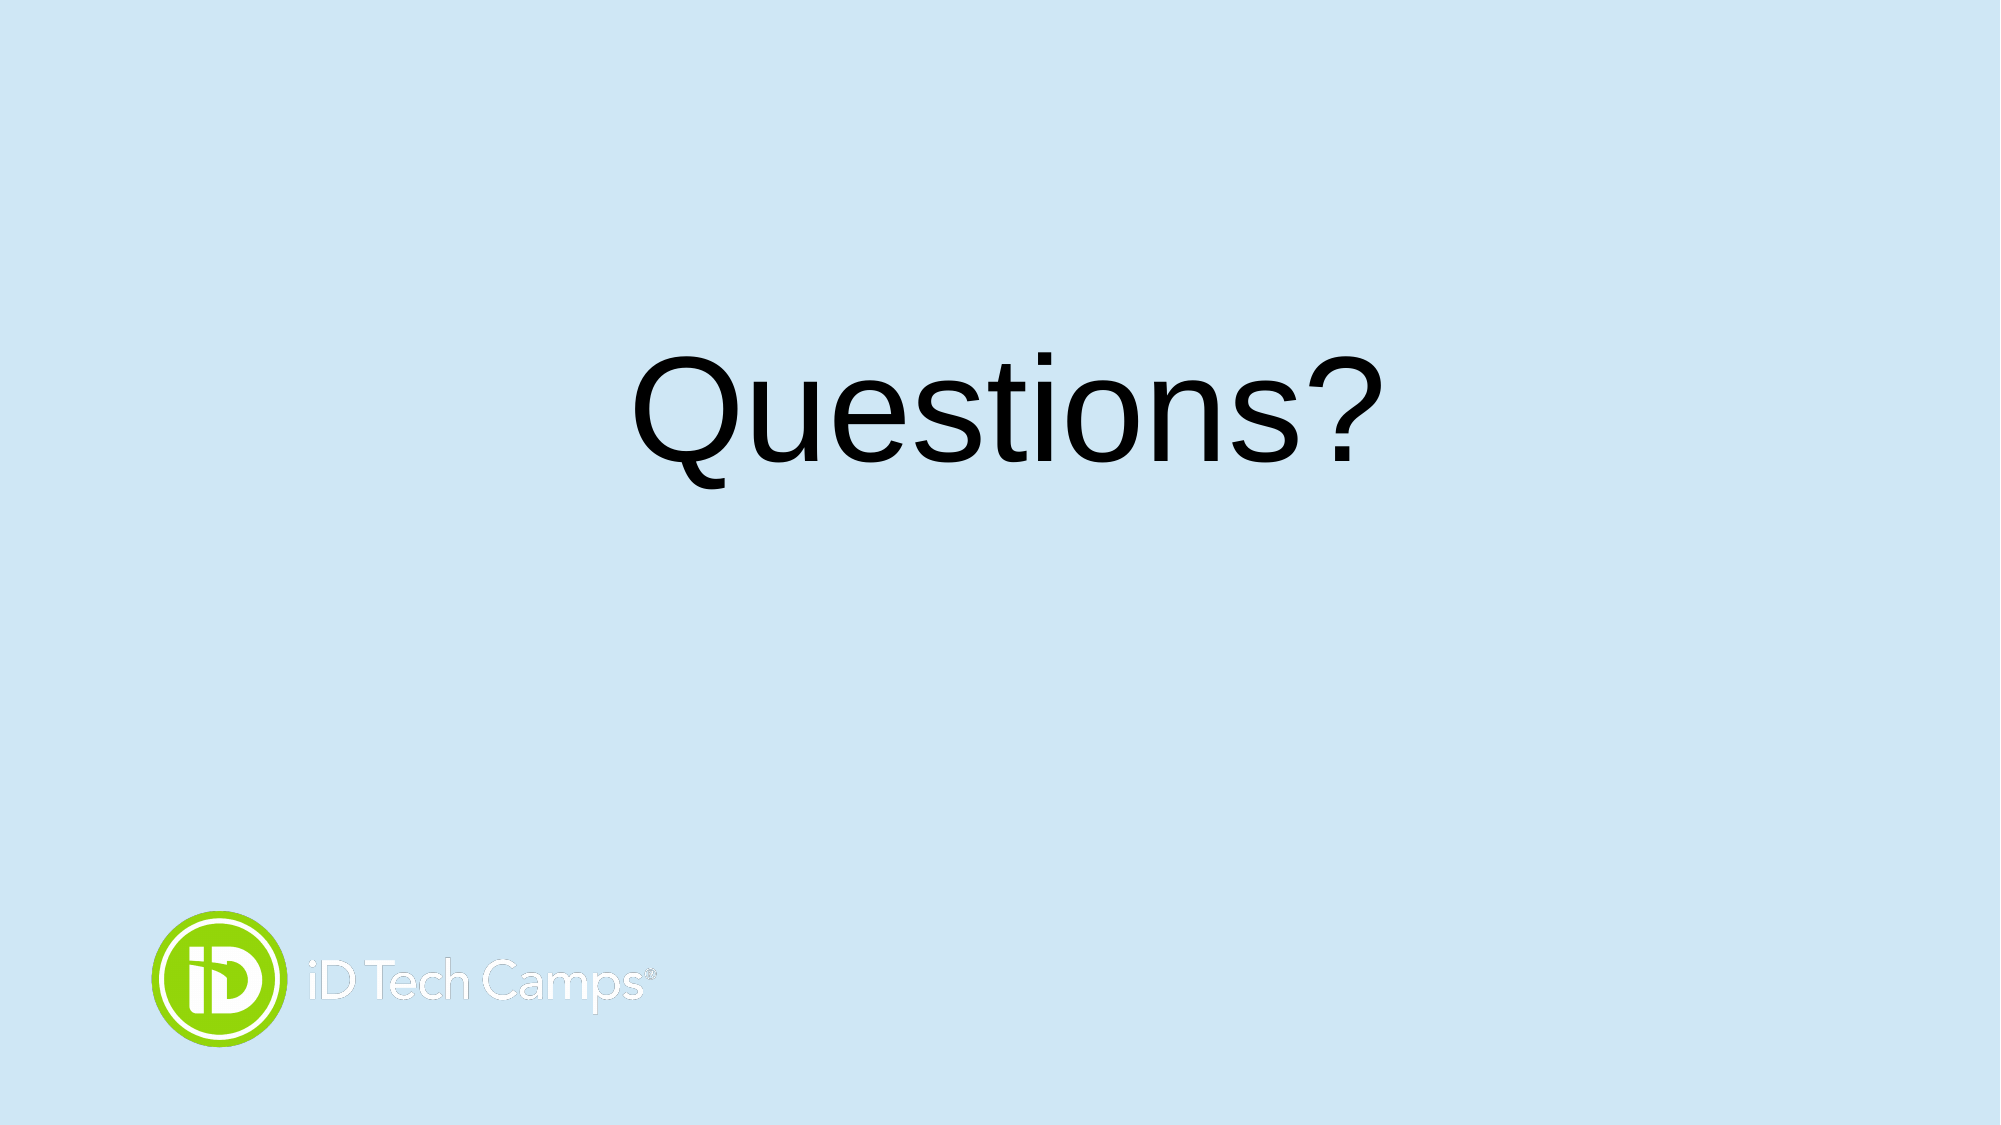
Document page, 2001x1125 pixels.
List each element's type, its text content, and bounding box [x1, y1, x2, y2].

text_box Questions? [483, 296, 1533, 576]
picture [126, 884, 682, 1074]
